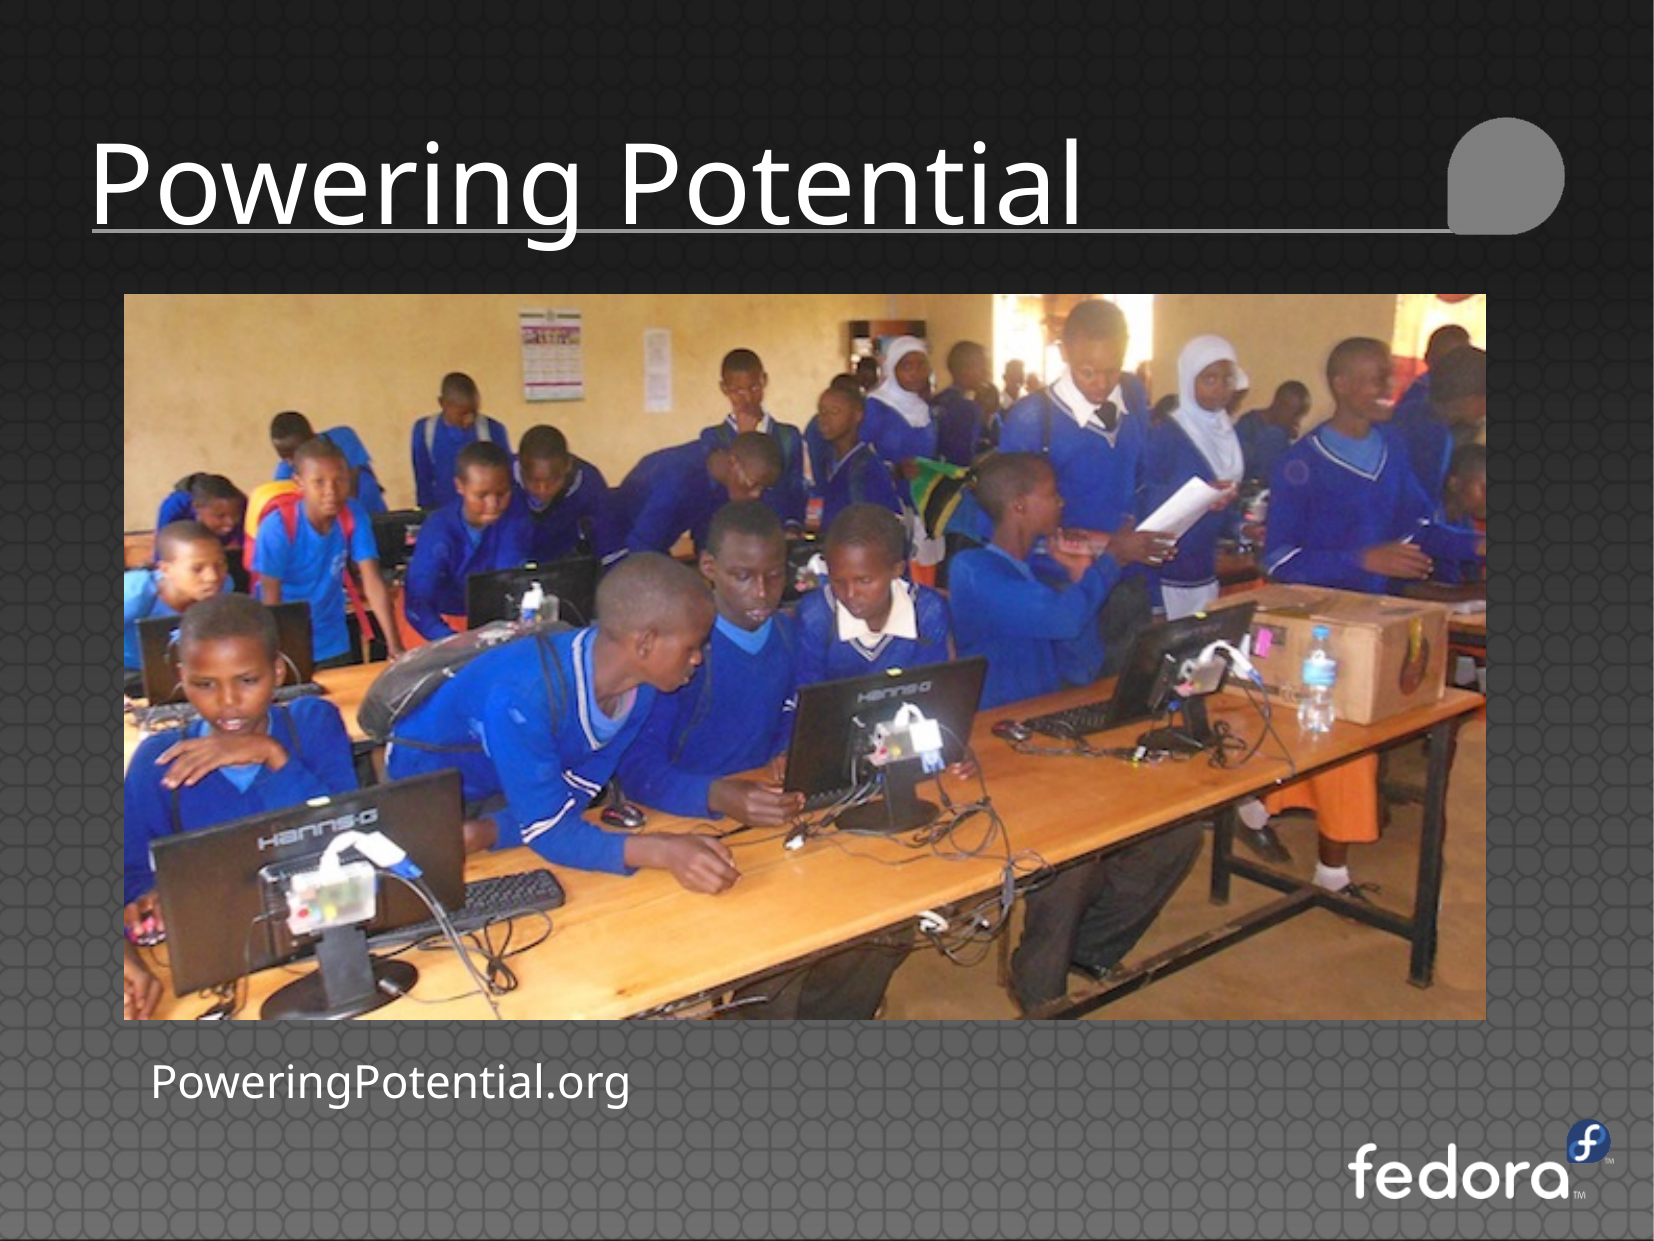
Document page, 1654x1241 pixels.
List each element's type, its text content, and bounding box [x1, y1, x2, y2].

text_box PoweringPotential.org [135, 1041, 901, 1110]
title Powering Potential [86, 112, 1576, 249]
picture [0, 0, 1654, 1241]
